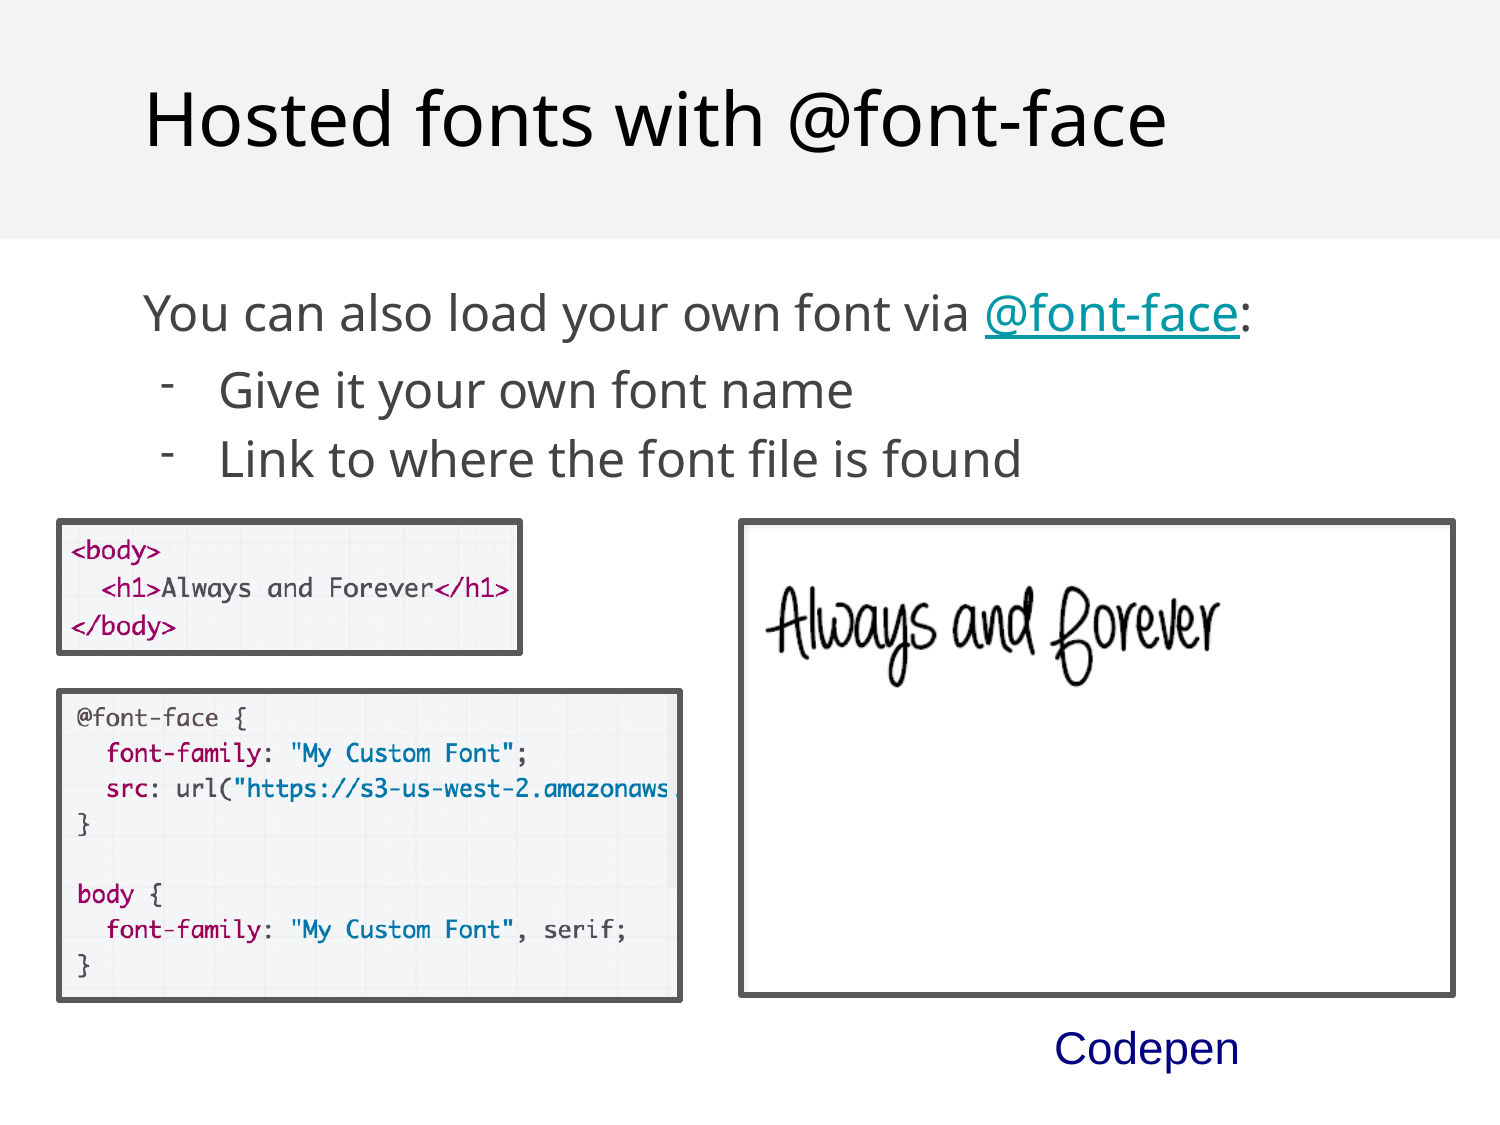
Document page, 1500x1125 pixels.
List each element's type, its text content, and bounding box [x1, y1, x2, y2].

text_box Codepen [1039, 1015, 1264, 1082]
picture [62, 693, 677, 997]
picture [744, 524, 1451, 992]
list You can also load your own font via @font-face: Give it your own font name Link to where the font file is found [128, 255, 1372, 350]
title Hosted fonts with @font-face [128, 56, 1372, 183]
picture [62, 524, 517, 650]
